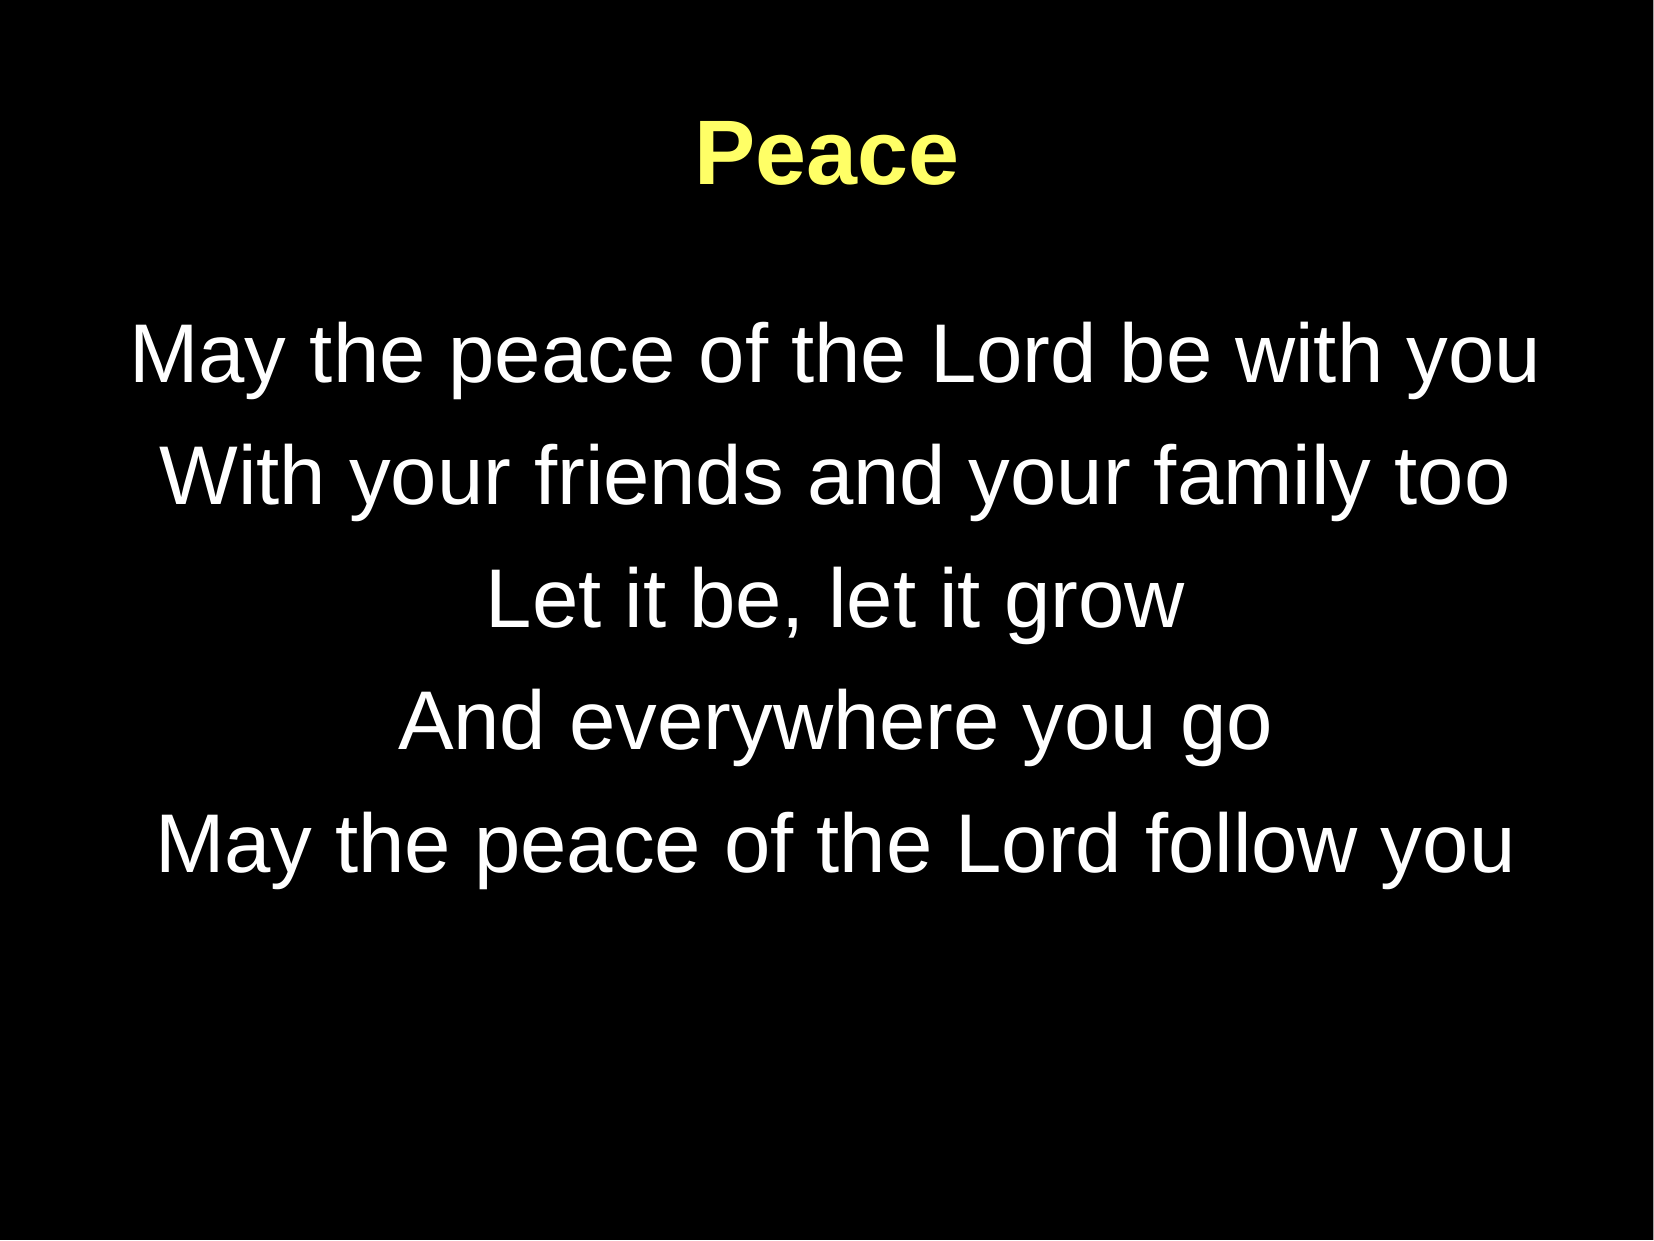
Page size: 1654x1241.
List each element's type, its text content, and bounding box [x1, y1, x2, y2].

title Peace [82, 49, 1571, 257]
list May the peace of the Lord be with you With your friends and your family too Let it be, let it grow And everywhere you go May the peace of the Lord follow you [0, 307, 1654, 1241]
